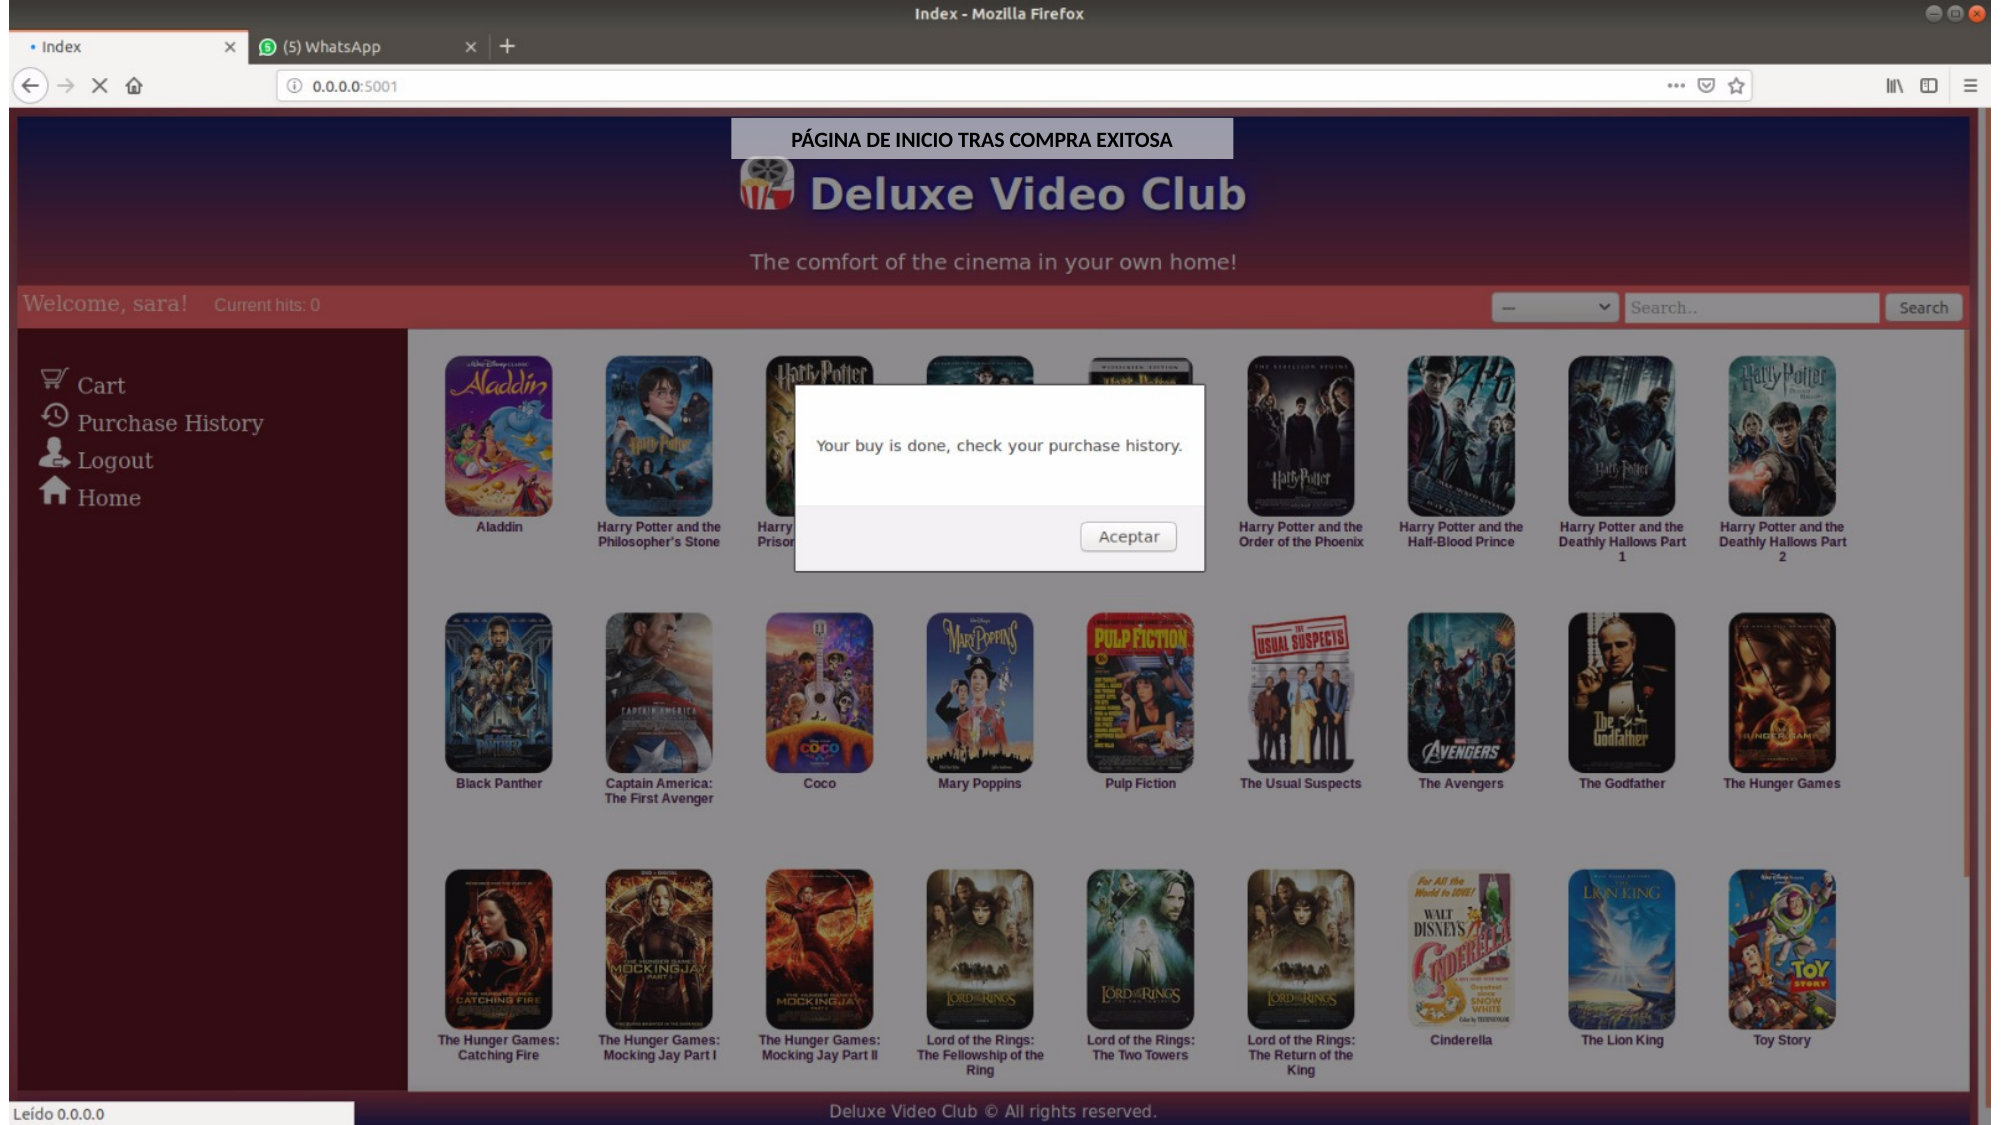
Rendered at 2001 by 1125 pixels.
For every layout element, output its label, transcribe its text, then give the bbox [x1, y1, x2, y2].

picture [9, 0, 1991, 1125]
text_box PÁGINA DE INICIO TRAS COMPRA EXITOSA [731, 117, 1234, 159]
